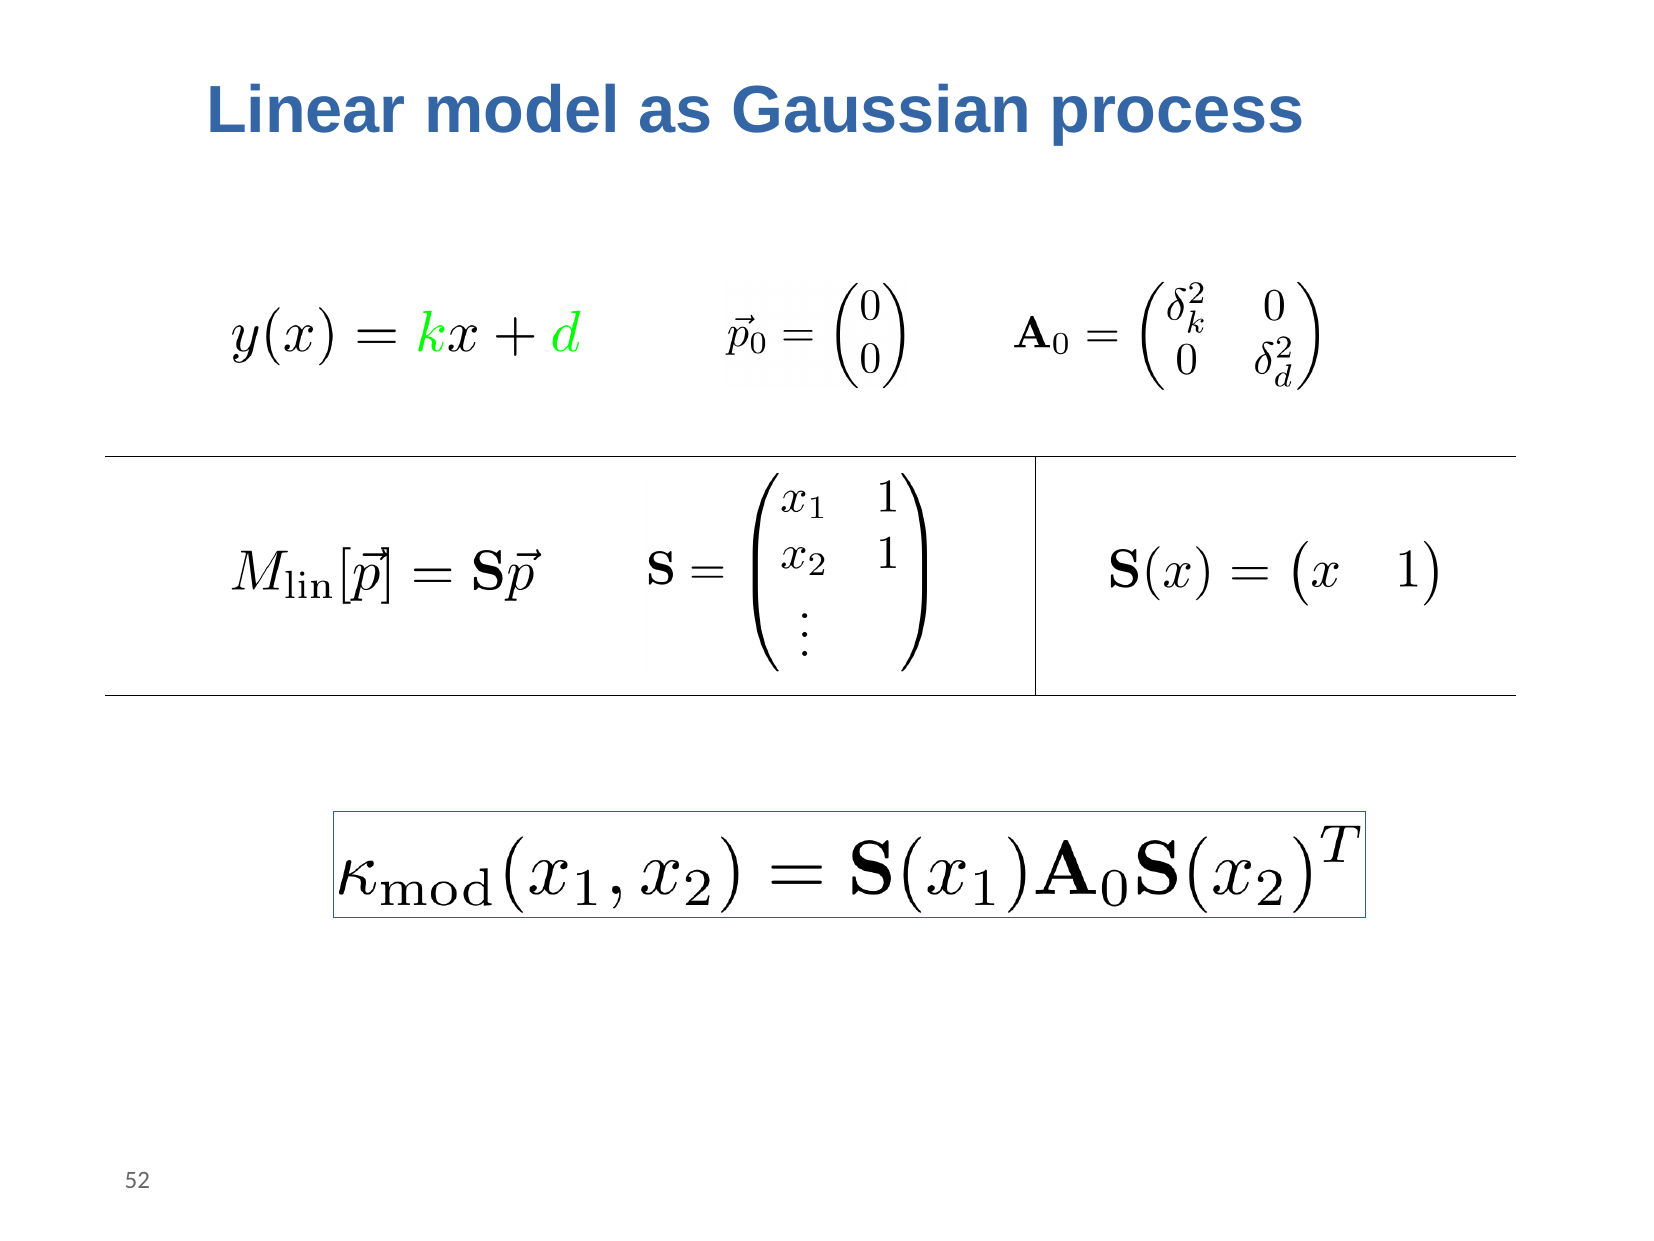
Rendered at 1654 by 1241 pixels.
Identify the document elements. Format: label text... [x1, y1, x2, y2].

picture [1011, 277, 1321, 392]
picture [228, 539, 544, 607]
picture [723, 279, 907, 390]
picture [333, 811, 1366, 918]
picture [643, 473, 931, 674]
picture [225, 303, 586, 366]
picture [1106, 538, 1441, 608]
title Linear model as Gaussian process [147, 5, 1365, 213]
